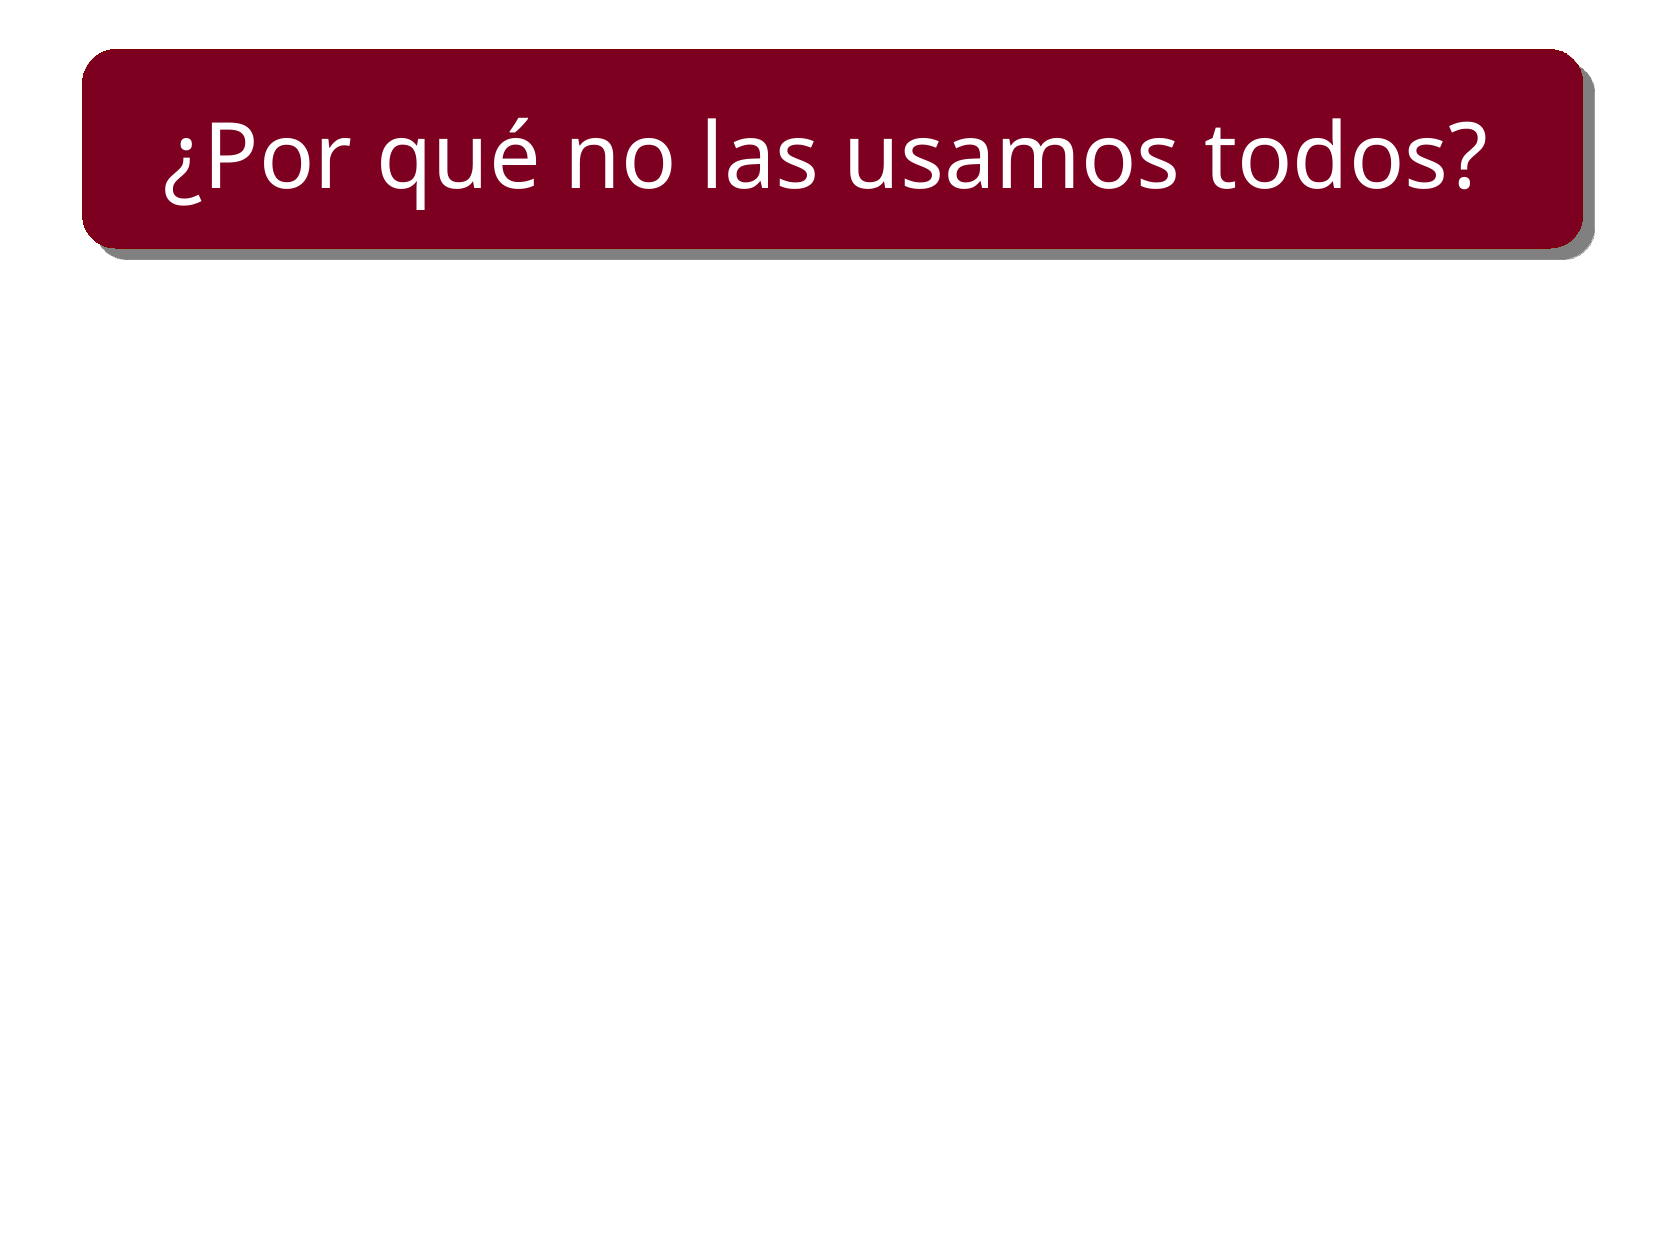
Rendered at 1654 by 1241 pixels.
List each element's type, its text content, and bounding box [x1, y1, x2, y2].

title ¿Por qué no las usamos todos? [82, 49, 1571, 257]
